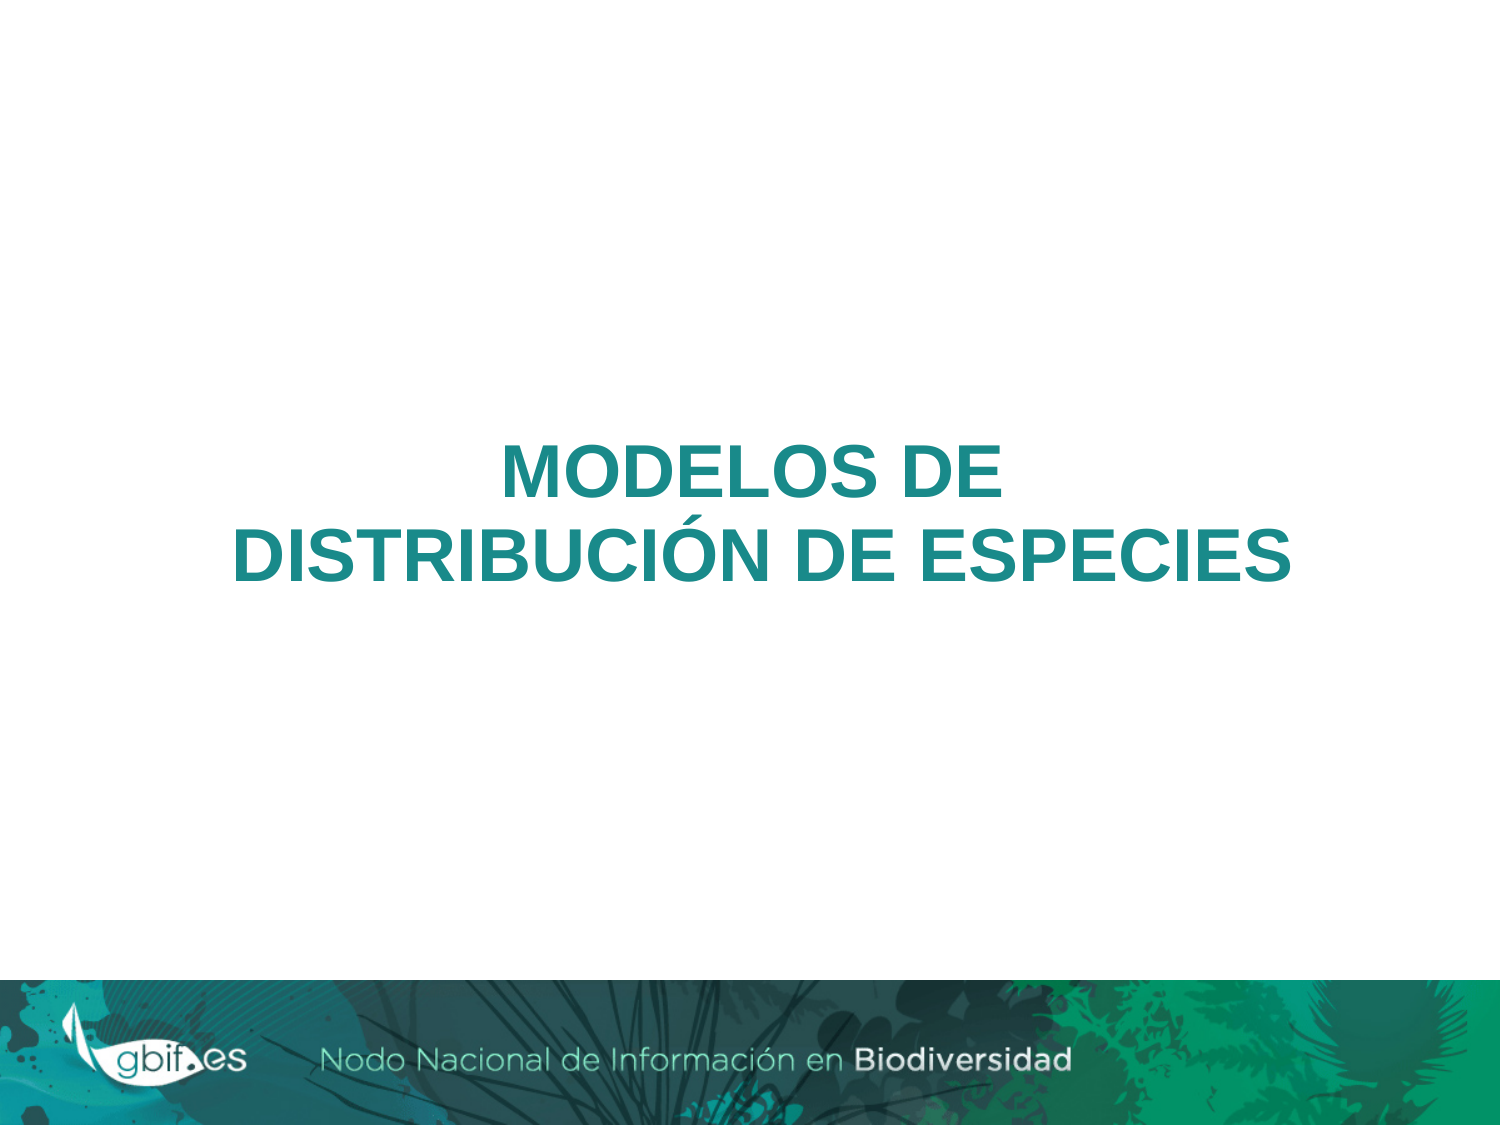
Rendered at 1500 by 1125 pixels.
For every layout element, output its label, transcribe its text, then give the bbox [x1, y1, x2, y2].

picture [0, 980, 1500, 1125]
title MODELOS DE DISTRIBUCIÓN DE ESPECIES [125, 176, 1401, 851]
